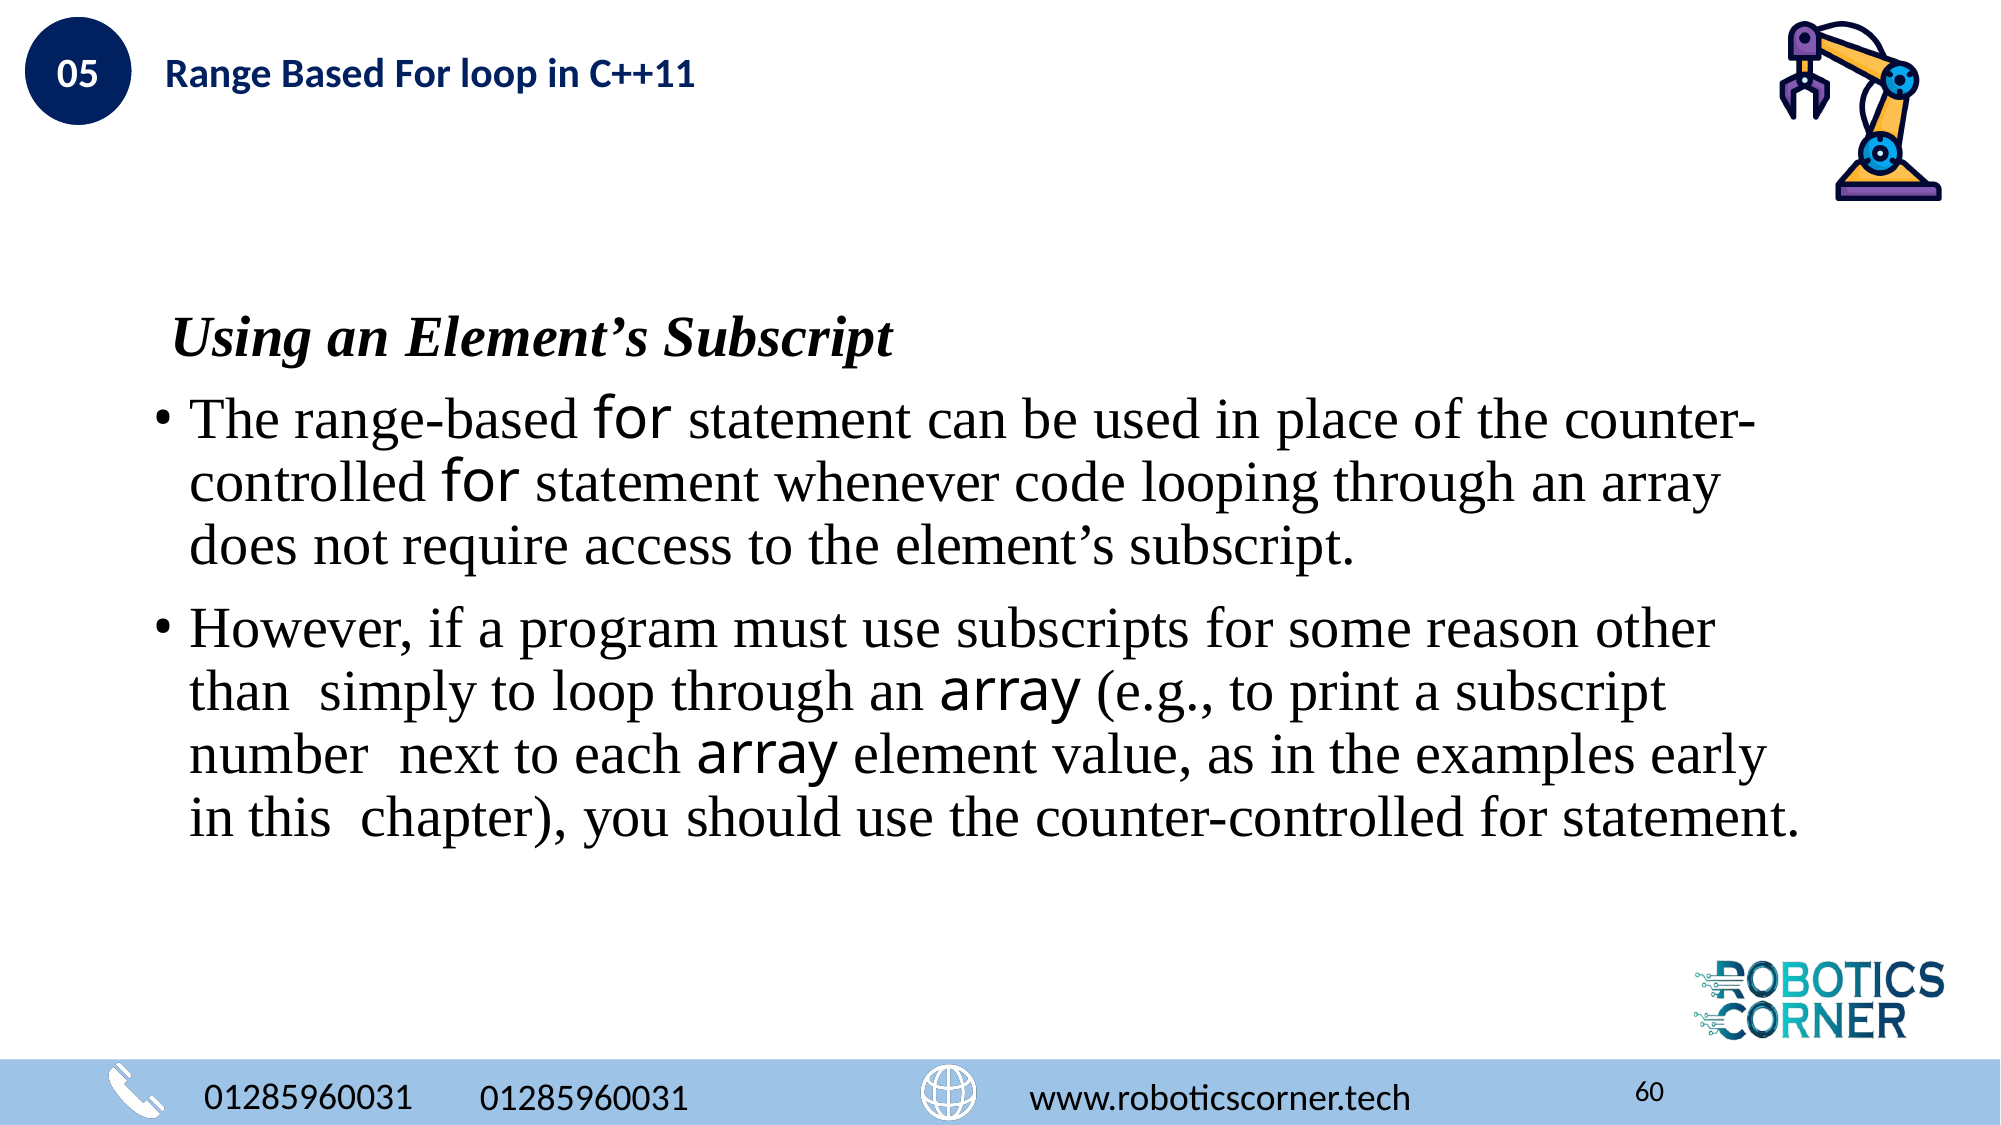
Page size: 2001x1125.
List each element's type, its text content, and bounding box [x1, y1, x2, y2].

picture [1771, 21, 1950, 201]
picture [1680, 859, 1953, 1059]
text_box 05 [22, 14, 134, 128]
text_box Using an Element’s Subscript The range-based for statement can be used in place of the counter- controlled for statement whenever code looping through an array does not require access to the element’s subscript. However, if a program must use subscripts for some reason other than simply to loop through an array (e.g., to print a subscript number next to each array element value, as in the examples early in this chapter), you should use the counter-controlled for statement. [150, 282, 1826, 850]
picture [915, 1059, 981, 1125]
picture [103, 1057, 170, 1124]
text_box Range Based For loop in C++11 [150, 38, 720, 103]
